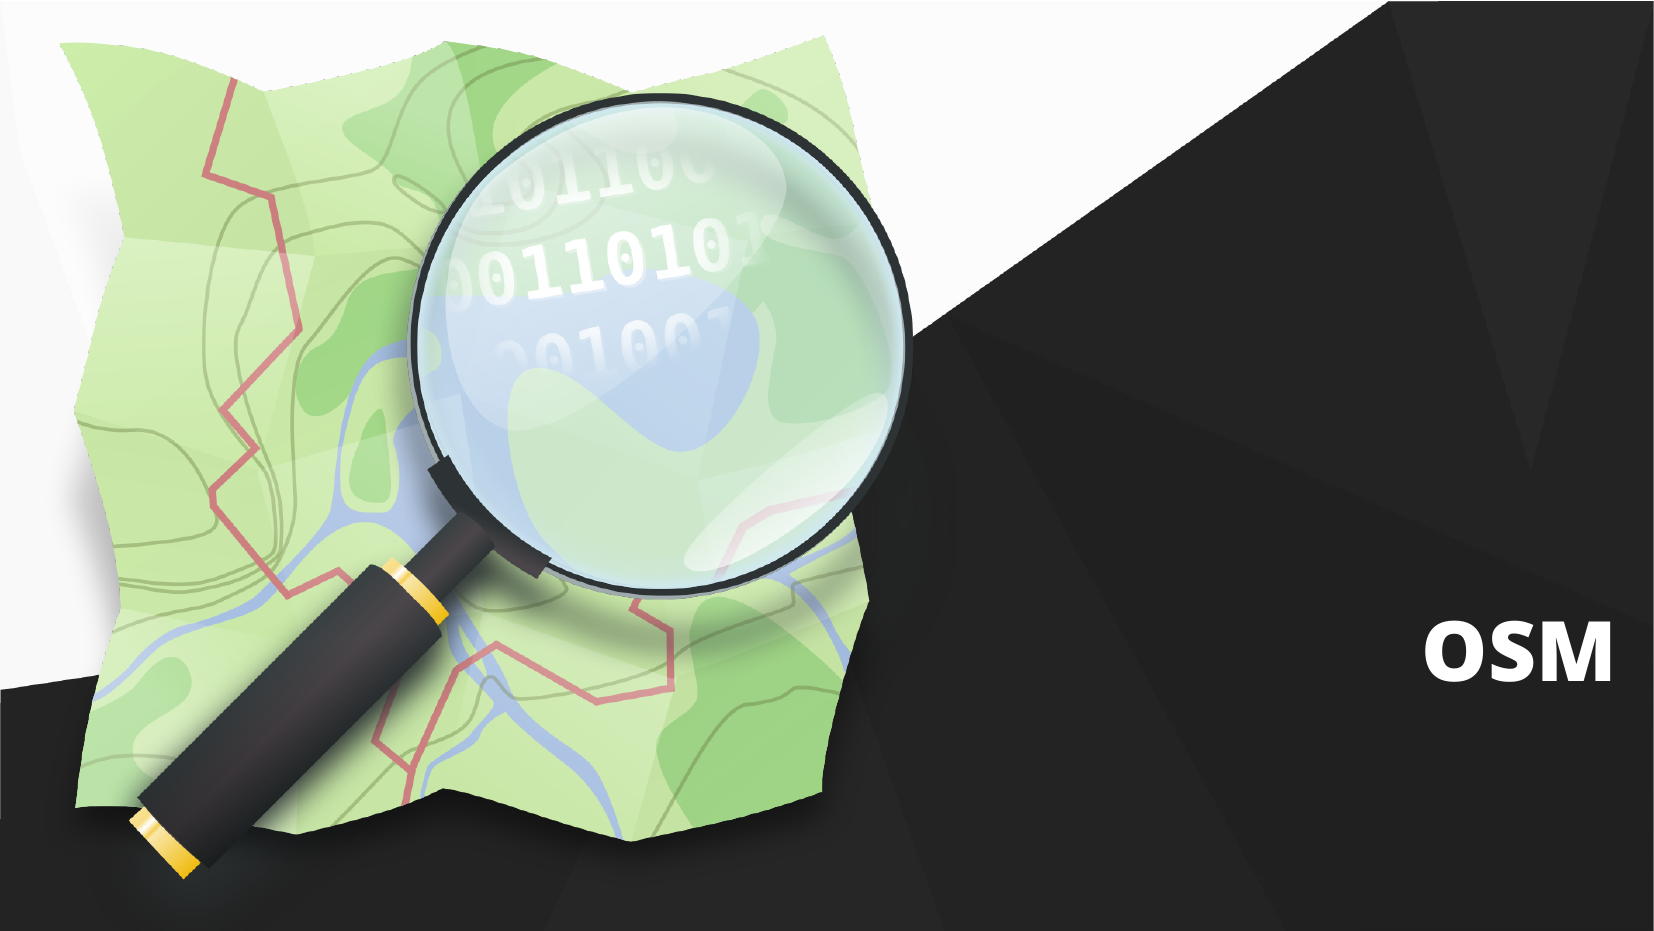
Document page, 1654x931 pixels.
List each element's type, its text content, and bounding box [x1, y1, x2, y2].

title OSM [957, 507, 1617, 792]
picture [0, 1, 1654, 931]
